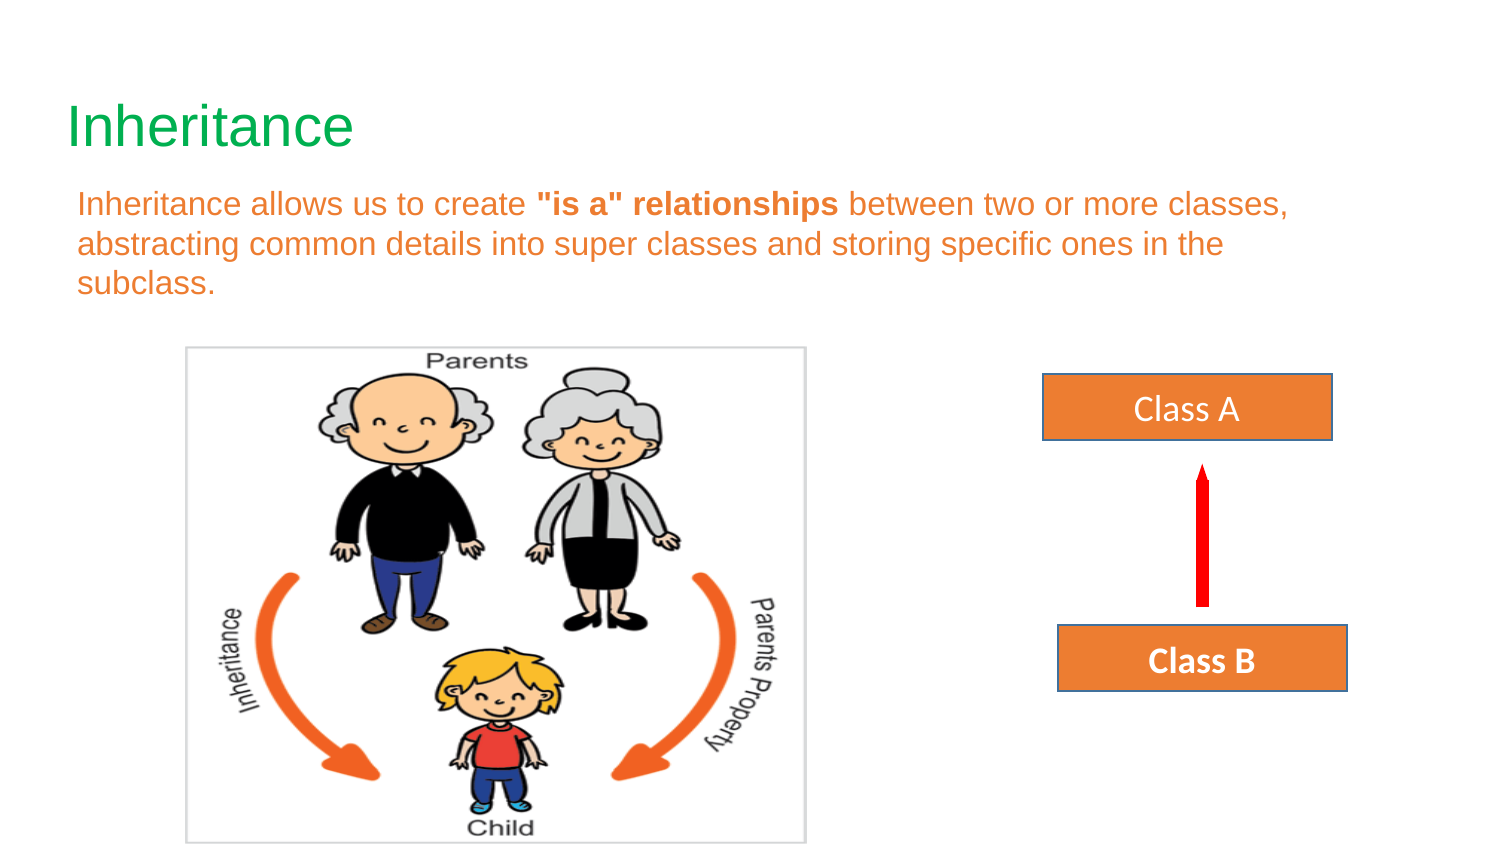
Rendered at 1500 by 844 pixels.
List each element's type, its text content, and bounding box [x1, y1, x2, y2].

list Inheritance allows us to create "is a" relationships between two or more classes, abstracting common details into super classes and storing specific ones in the subclass. [62, 166, 1384, 329]
picture [185, 346, 807, 844]
title Inheritance [51, 72, 941, 167]
text_box Class B [1058, 625, 1347, 691]
text_box Class A [1043, 374, 1332, 440]
